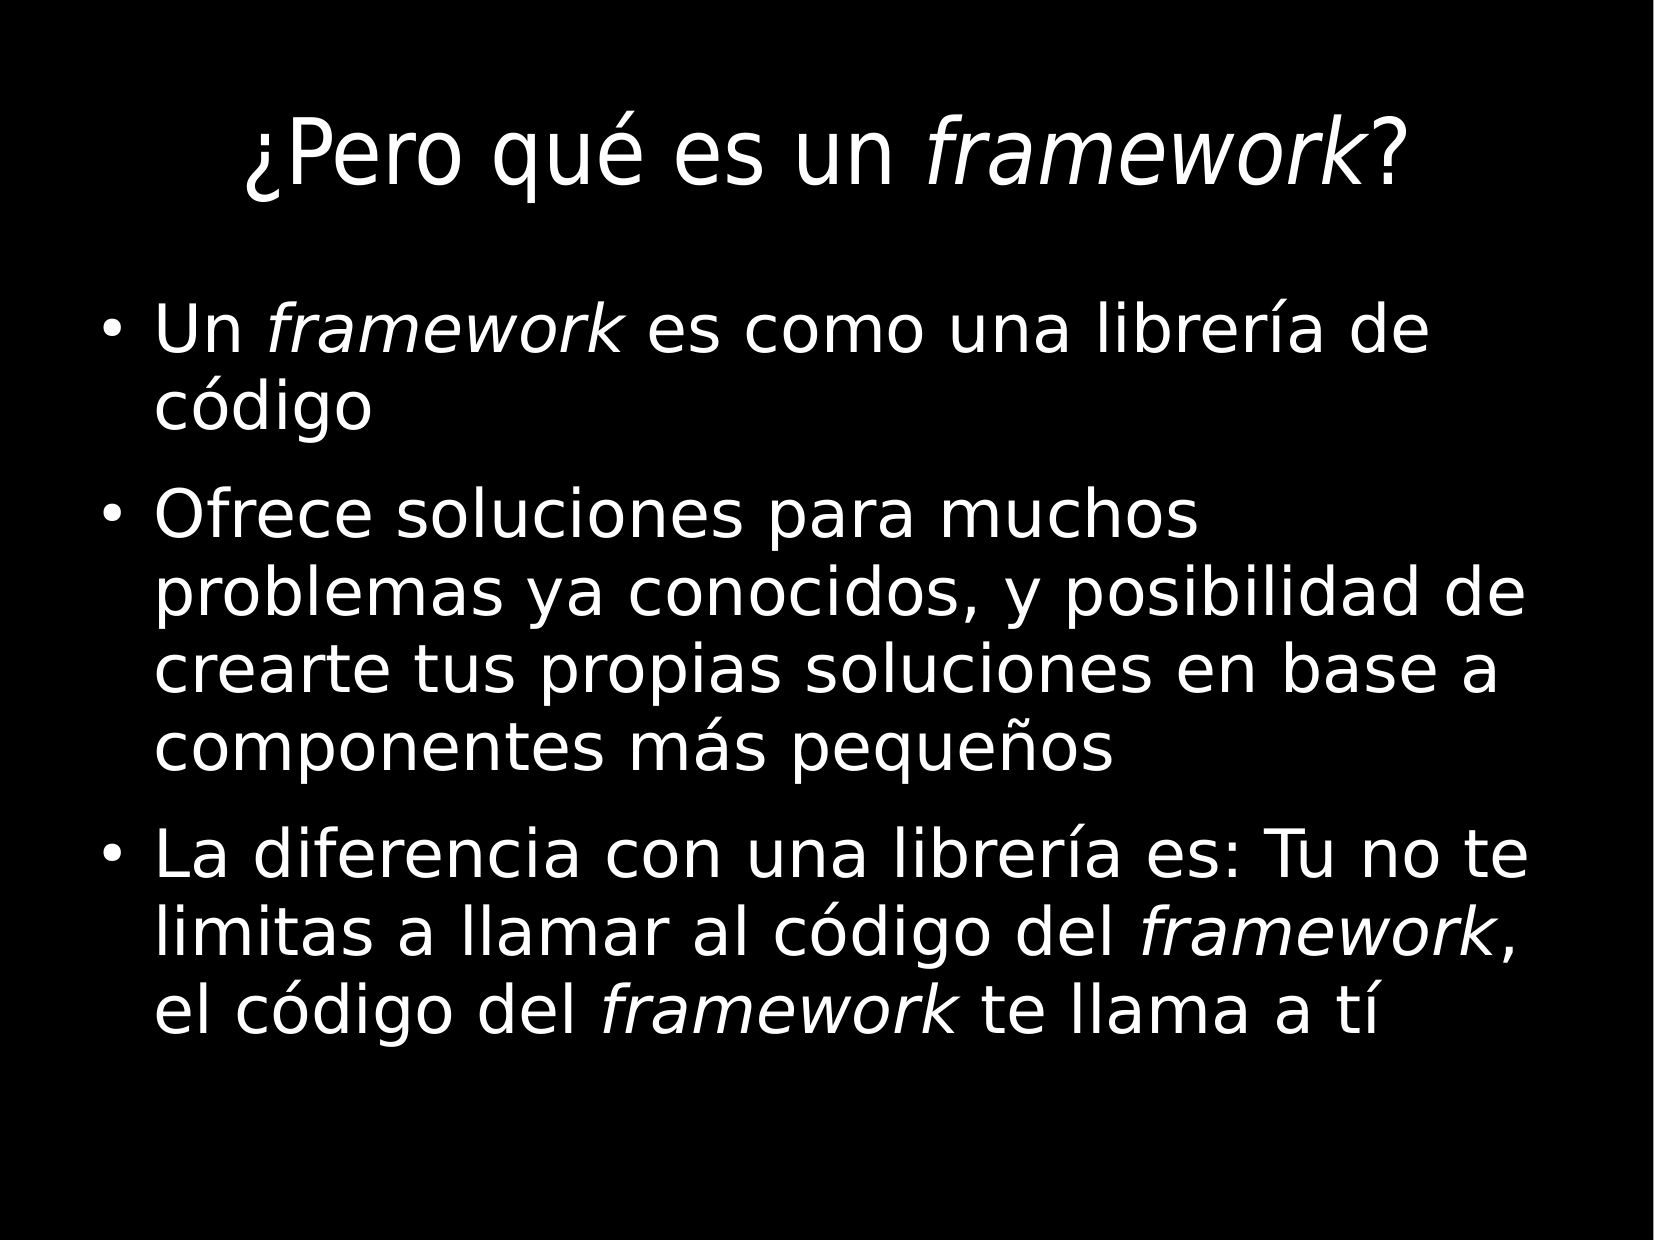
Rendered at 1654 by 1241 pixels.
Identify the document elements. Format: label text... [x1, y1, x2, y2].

list Un framework es como una librería de código Ofrece soluciones para muchos problemas ya conocidos, y posibilidad de crearte tus propias soluciones en base a componentes más pequeños La diferencia con una librería es: Tu no te limitas a llamar al código del framework, el código del framework te llama a tí [82, 290, 1571, 1109]
title ¿Pero qué es un framework? [82, 49, 1571, 257]
